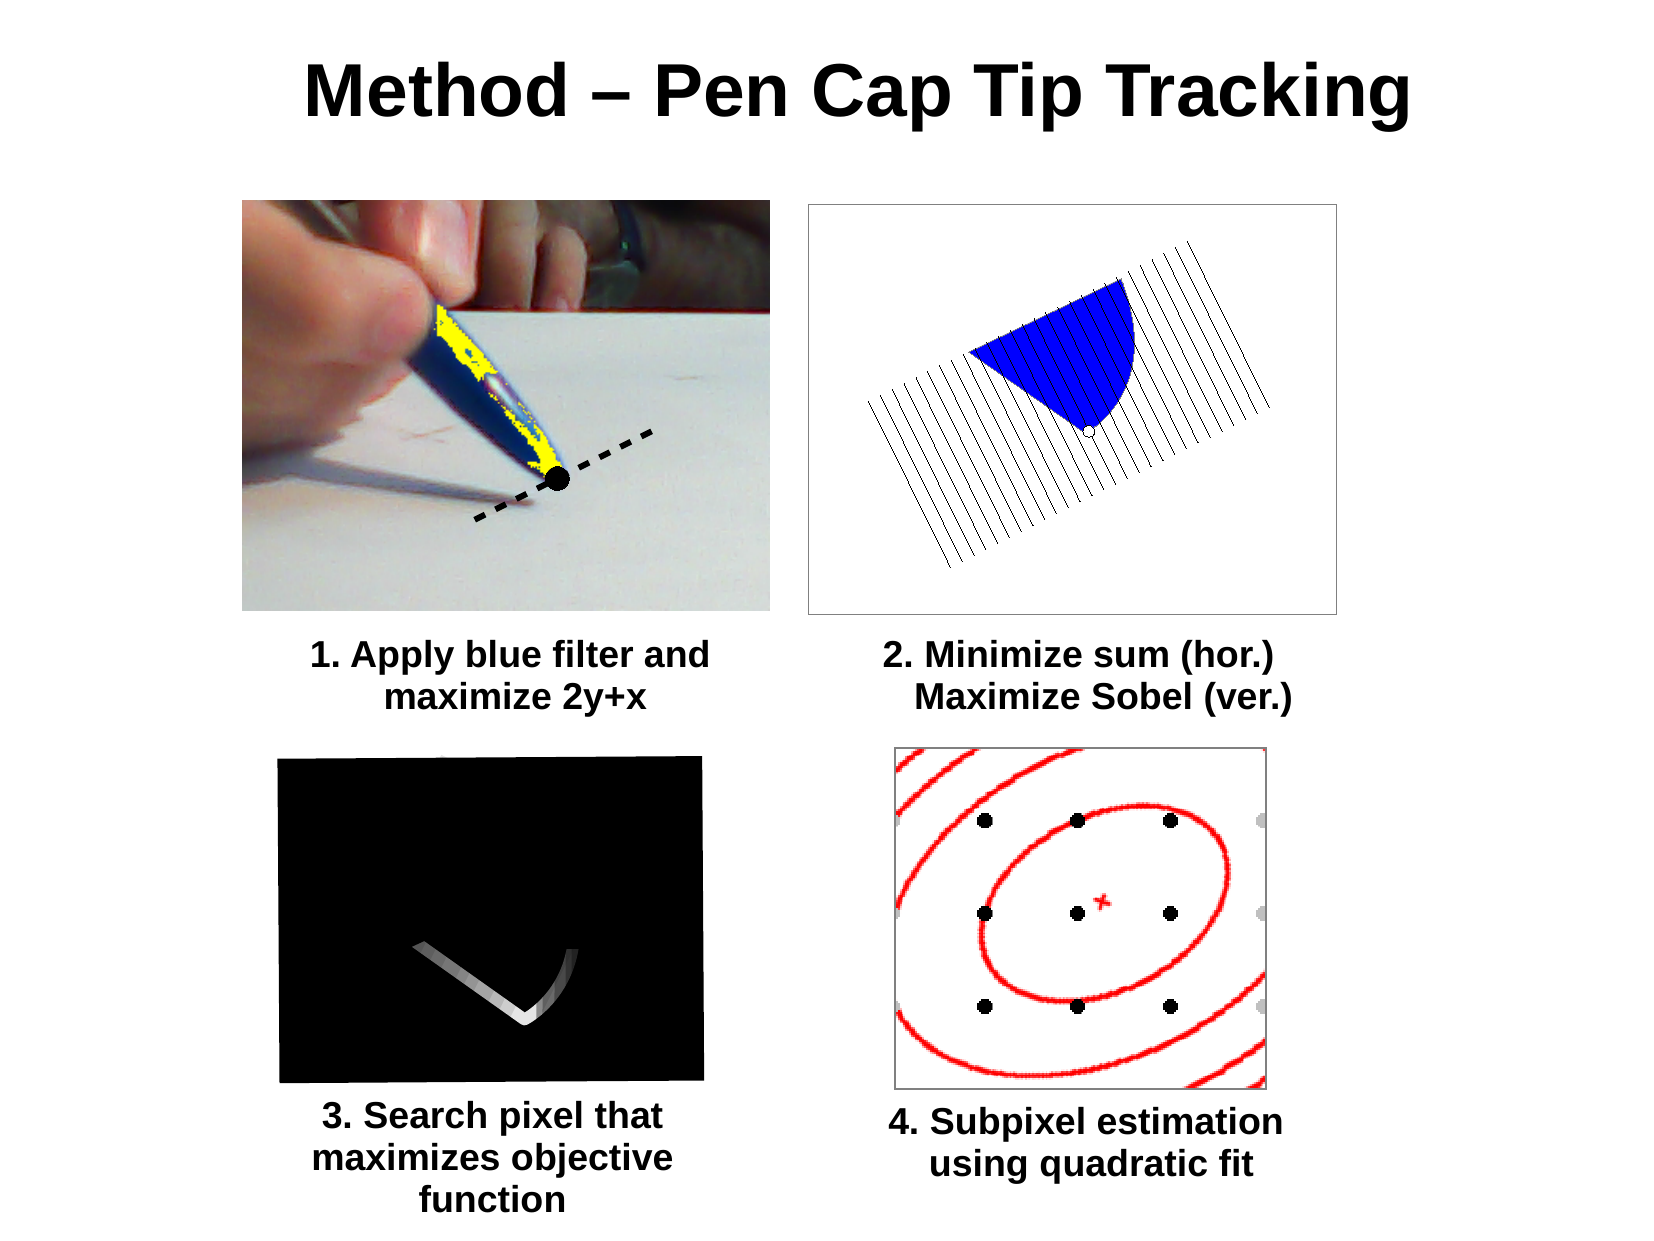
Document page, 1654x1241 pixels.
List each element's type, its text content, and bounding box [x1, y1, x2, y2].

picture [242, 200, 770, 611]
text_box 2. Minimize sum (hor.) Maximize Sobel (ver.) [867, 626, 1309, 726]
text_box [545, 466, 570, 491]
picture [885, 738, 1279, 1093]
text_box 1. Apply blue filter and maximize 2y+x [295, 626, 727, 725]
text_box [277, 754, 705, 1084]
text_box 4. Subpixel estimation using quadratic fit [873, 1092, 1323, 1192]
text_box 3. Search pixel that maximizes objective function [296, 1086, 689, 1228]
text_box [808, 204, 1337, 615]
text_box Method – Pen Cap Tip Tracking [289, 41, 1430, 141]
